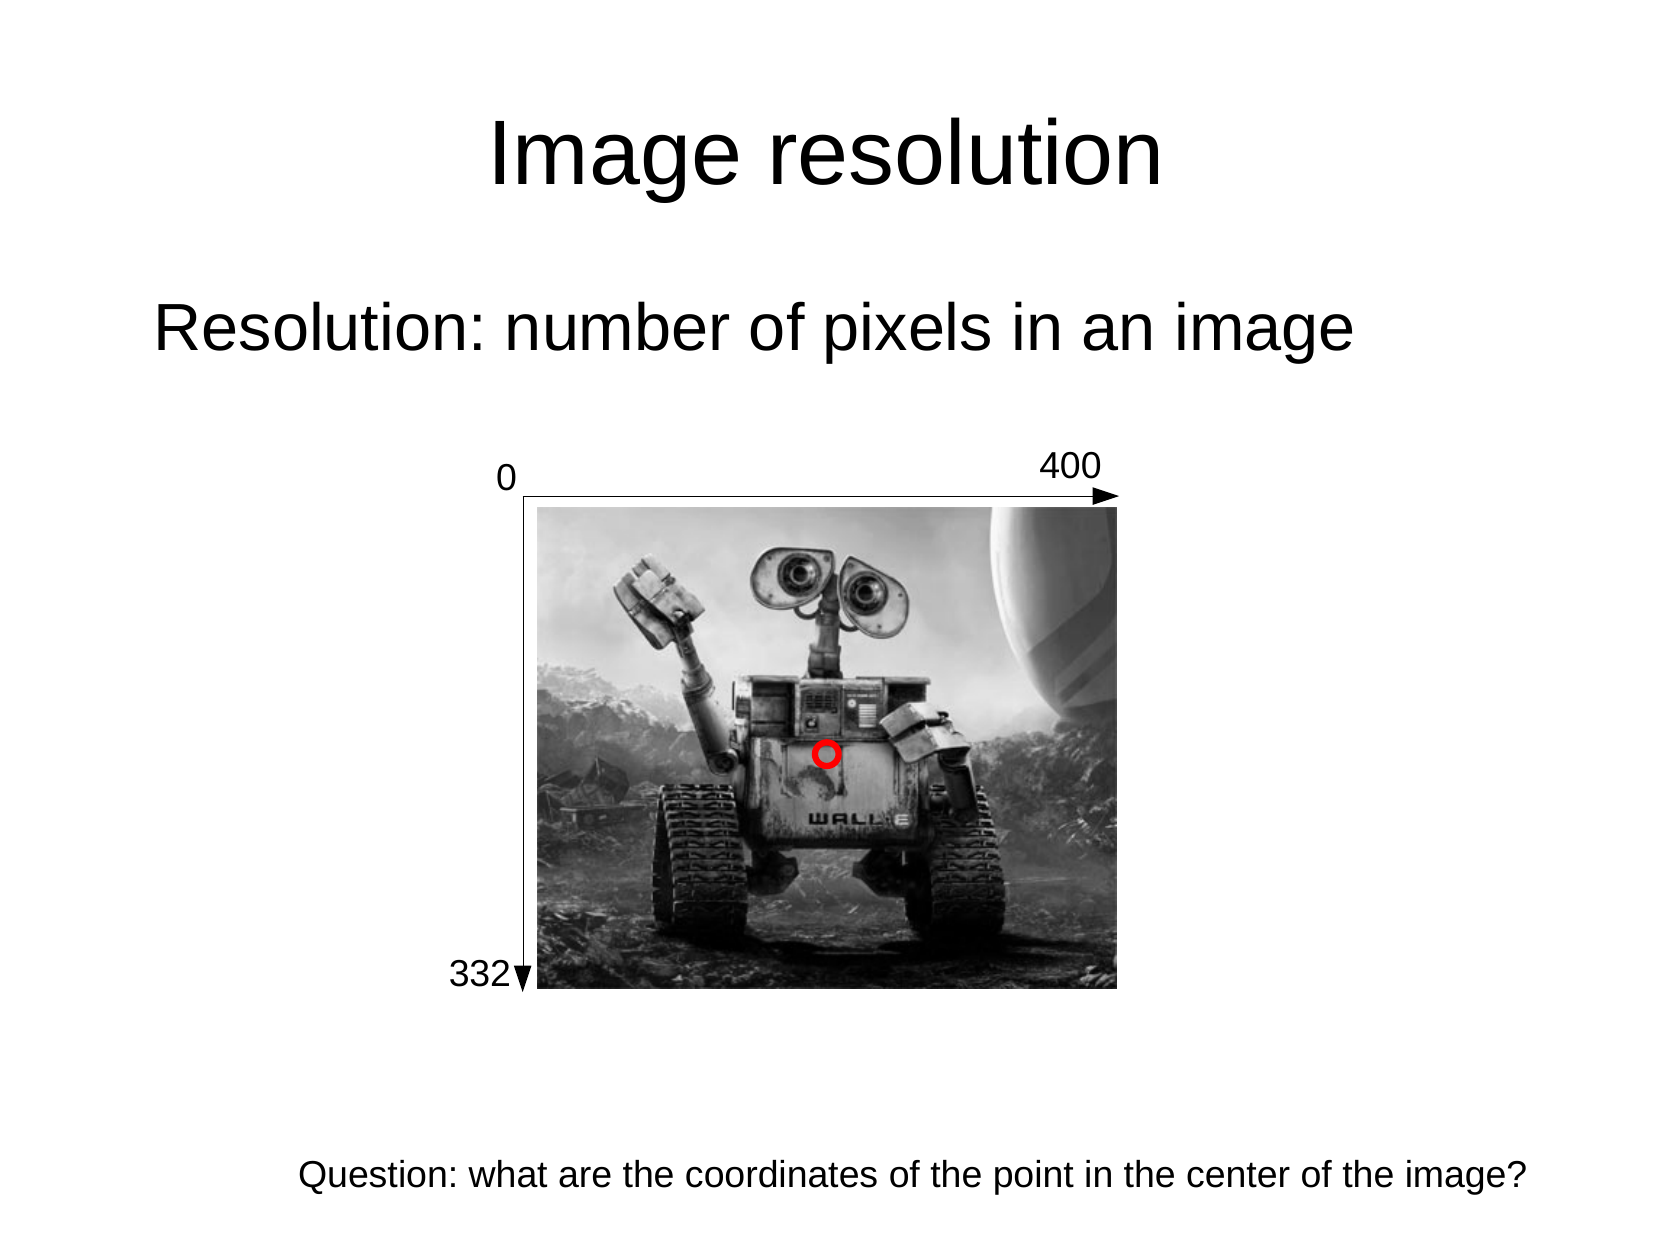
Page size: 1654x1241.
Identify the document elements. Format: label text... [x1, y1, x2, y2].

title Image resolution [82, 49, 1571, 257]
text_box Question: what are the coordinates of the point in the center of the image? [283, 1145, 1544, 1203]
list Resolution: number of pixels in an image [82, 290, 1571, 1010]
text_box 400 [1024, 437, 1117, 494]
text_box 332 [434, 944, 526, 1002]
picture [537, 507, 1117, 989]
text_box 0 [481, 448, 532, 506]
